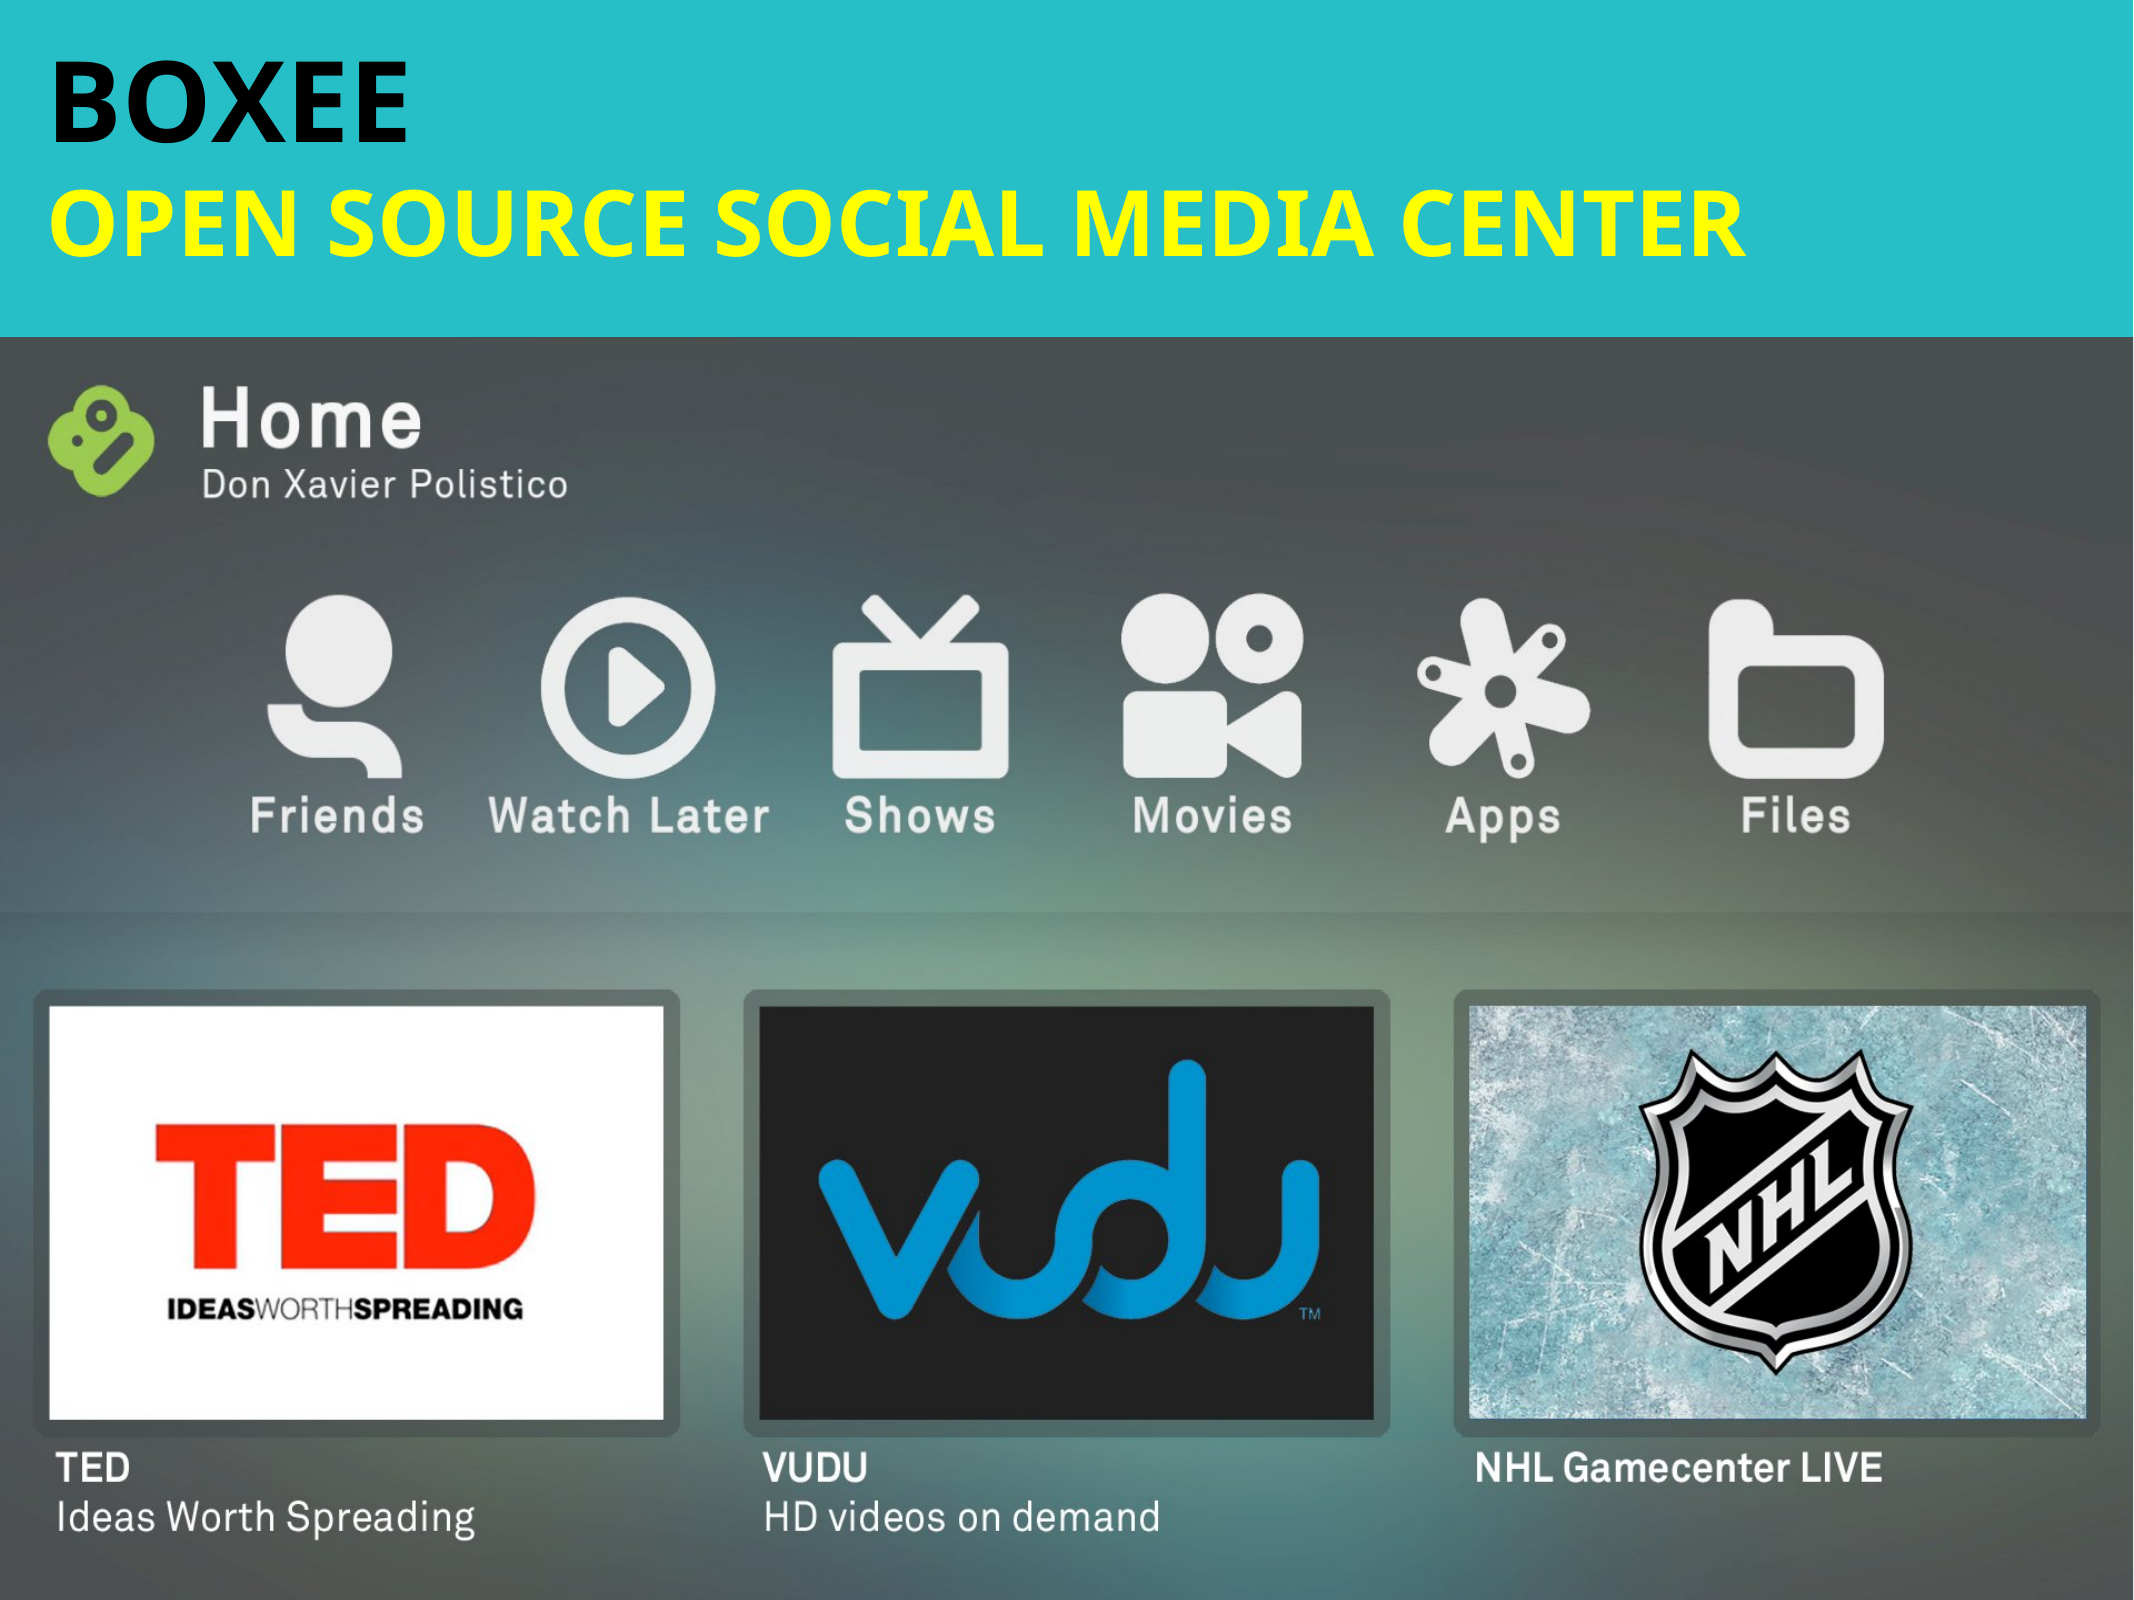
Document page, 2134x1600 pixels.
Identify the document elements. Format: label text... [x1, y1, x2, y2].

text_box BOXEE OPEN SOURCE SOCIAL MEDIA CENTER [37, 29, 2100, 337]
picture [0, 337, 2134, 1600]
